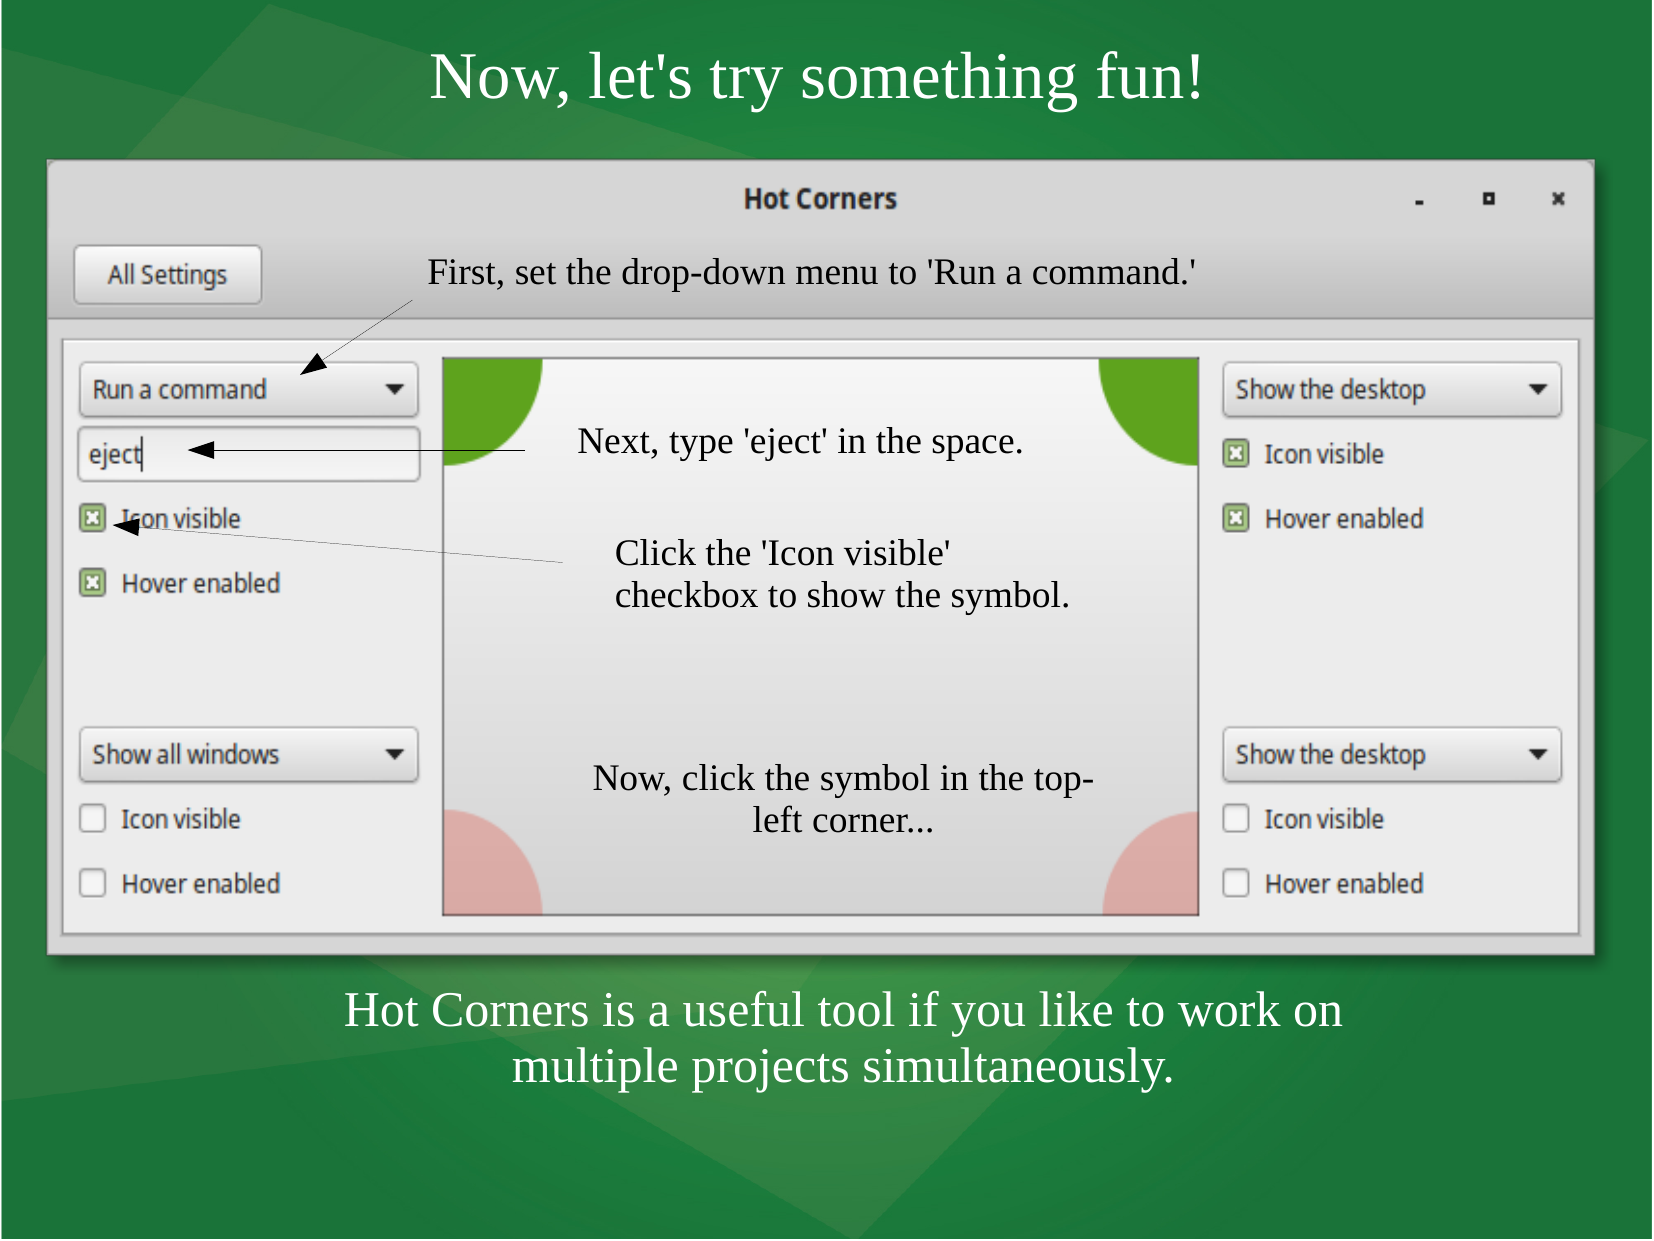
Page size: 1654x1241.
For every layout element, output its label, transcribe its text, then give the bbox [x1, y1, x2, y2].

title Now, let's try something fun! [75, 19, 1564, 133]
picture [0, 0, 1652, 1241]
text_box Click the 'Icon visible' checkbox to show the symbol. [600, 525, 1088, 624]
text_box Hot Corners is a useful tool if you like to work on multiple projects simultaneously. [300, 975, 1388, 1102]
text_box Now, click the symbol in the top-left corner... [562, 750, 1126, 849]
text_box Next, type 'eject' in the space. [562, 412, 1126, 470]
text_box First, set the drop-down menu to 'Run a command.' [412, 243, 1388, 301]
